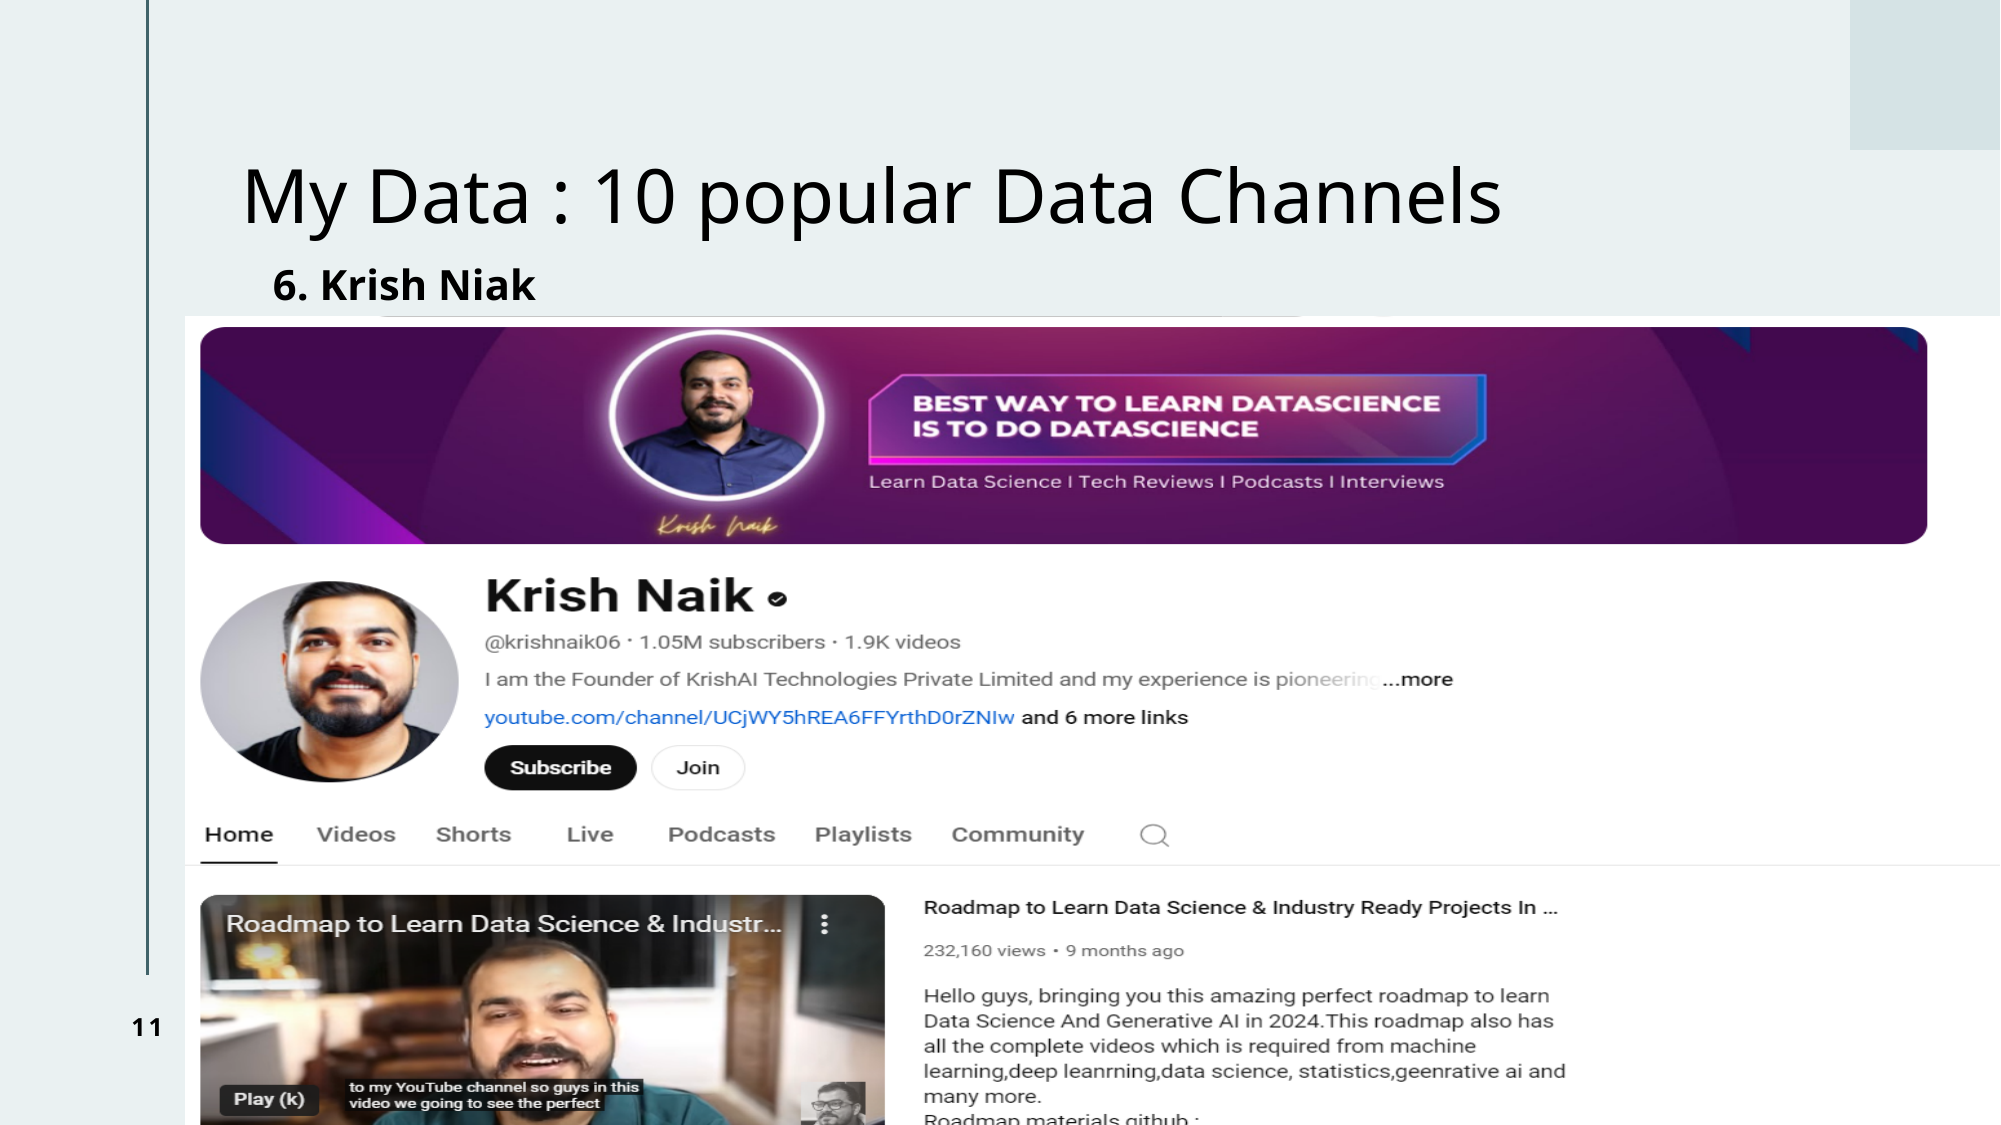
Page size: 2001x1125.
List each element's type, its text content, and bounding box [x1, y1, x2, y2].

title My Data : 10 popular Data Channels [240, 82, 1743, 316]
text_box 6. Krish Niak [257, 251, 973, 316]
text_box [67, 975, 185, 1082]
picture [185, 316, 2000, 1125]
